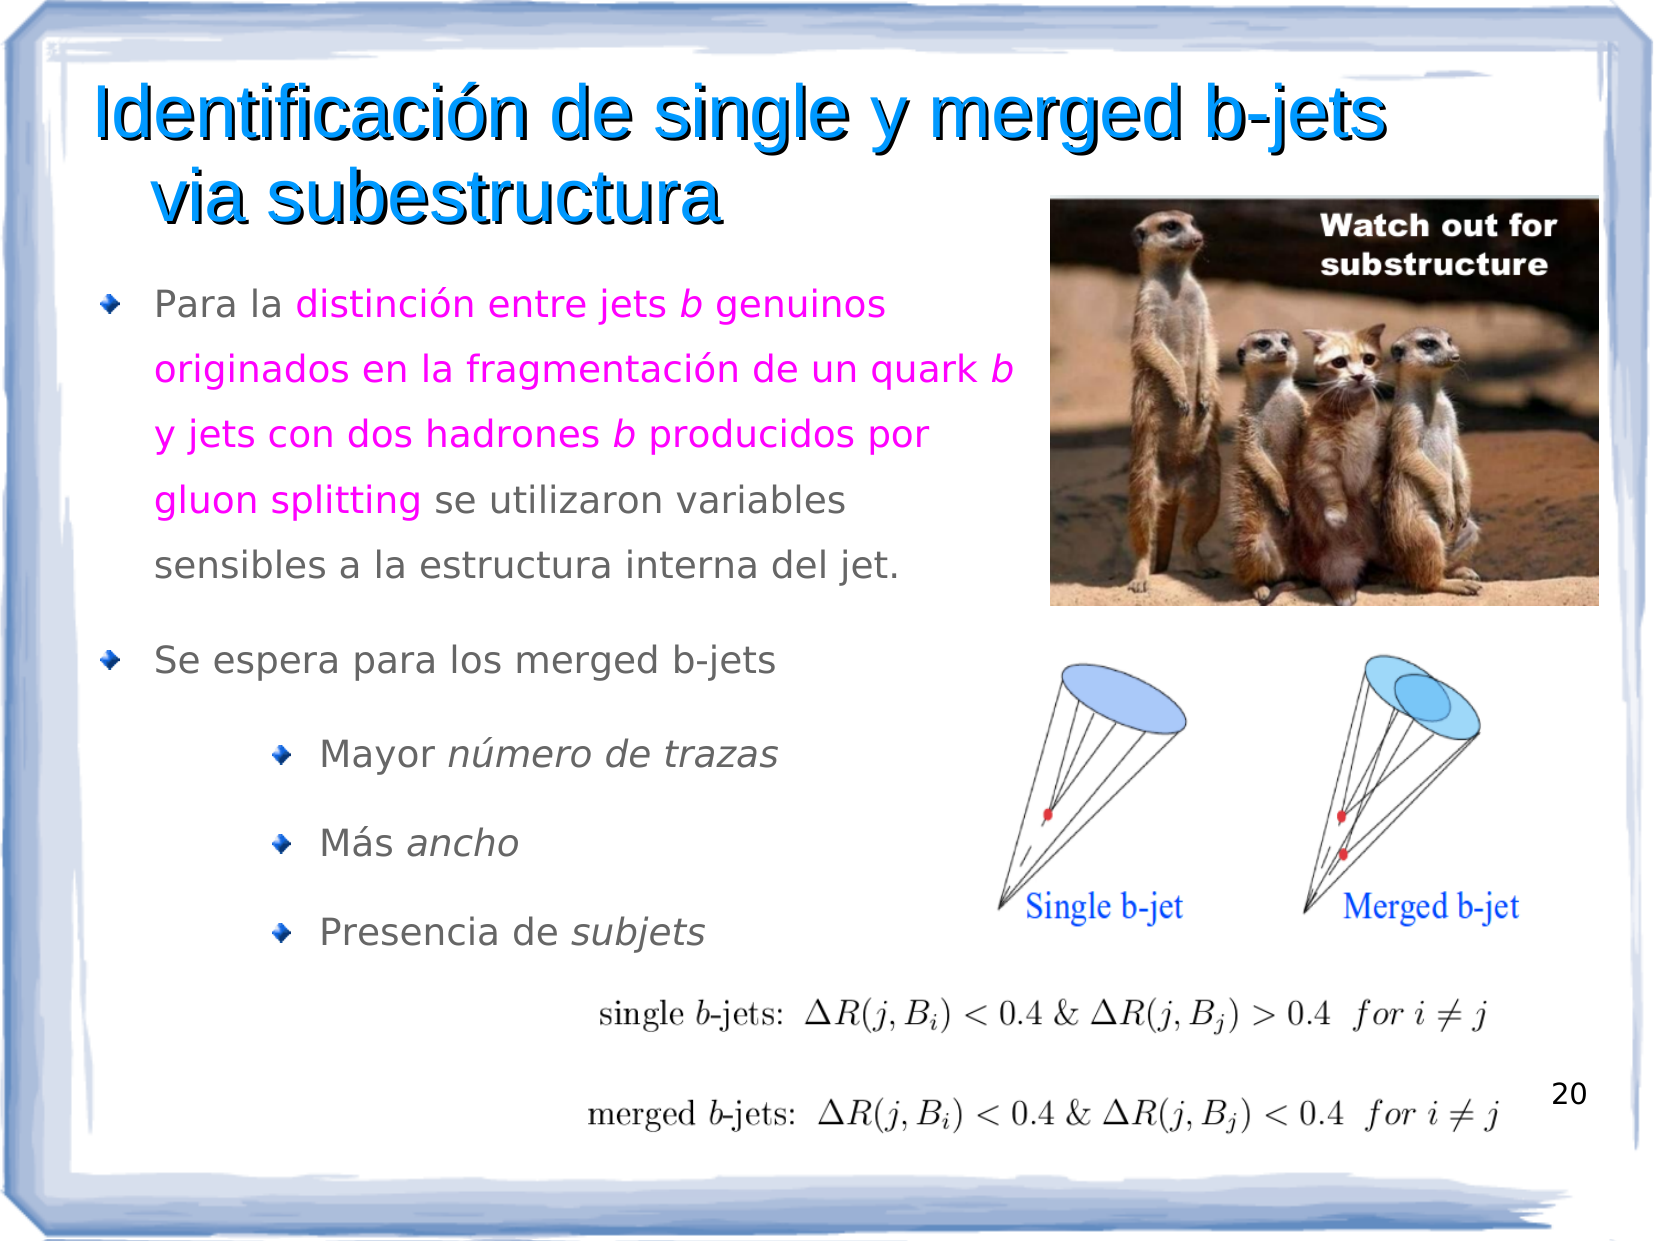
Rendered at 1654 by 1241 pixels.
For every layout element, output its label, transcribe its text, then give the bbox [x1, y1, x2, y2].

title Identificación de single y merged b-jets via subestructura [90, 68, 1481, 237]
picture [0, 0, 1654, 1241]
list Para la distinción entre jets b genuinos originados en la fragmentación de un quark b y jets con dos hadrones b producidos por gluon splitting se utilizaron variables sensibles a la estructura interna del jet. Se espera para los merged b-jets Mayor número de trazas Más ancho Presencia de subjets [83, 189, 1024, 1044]
